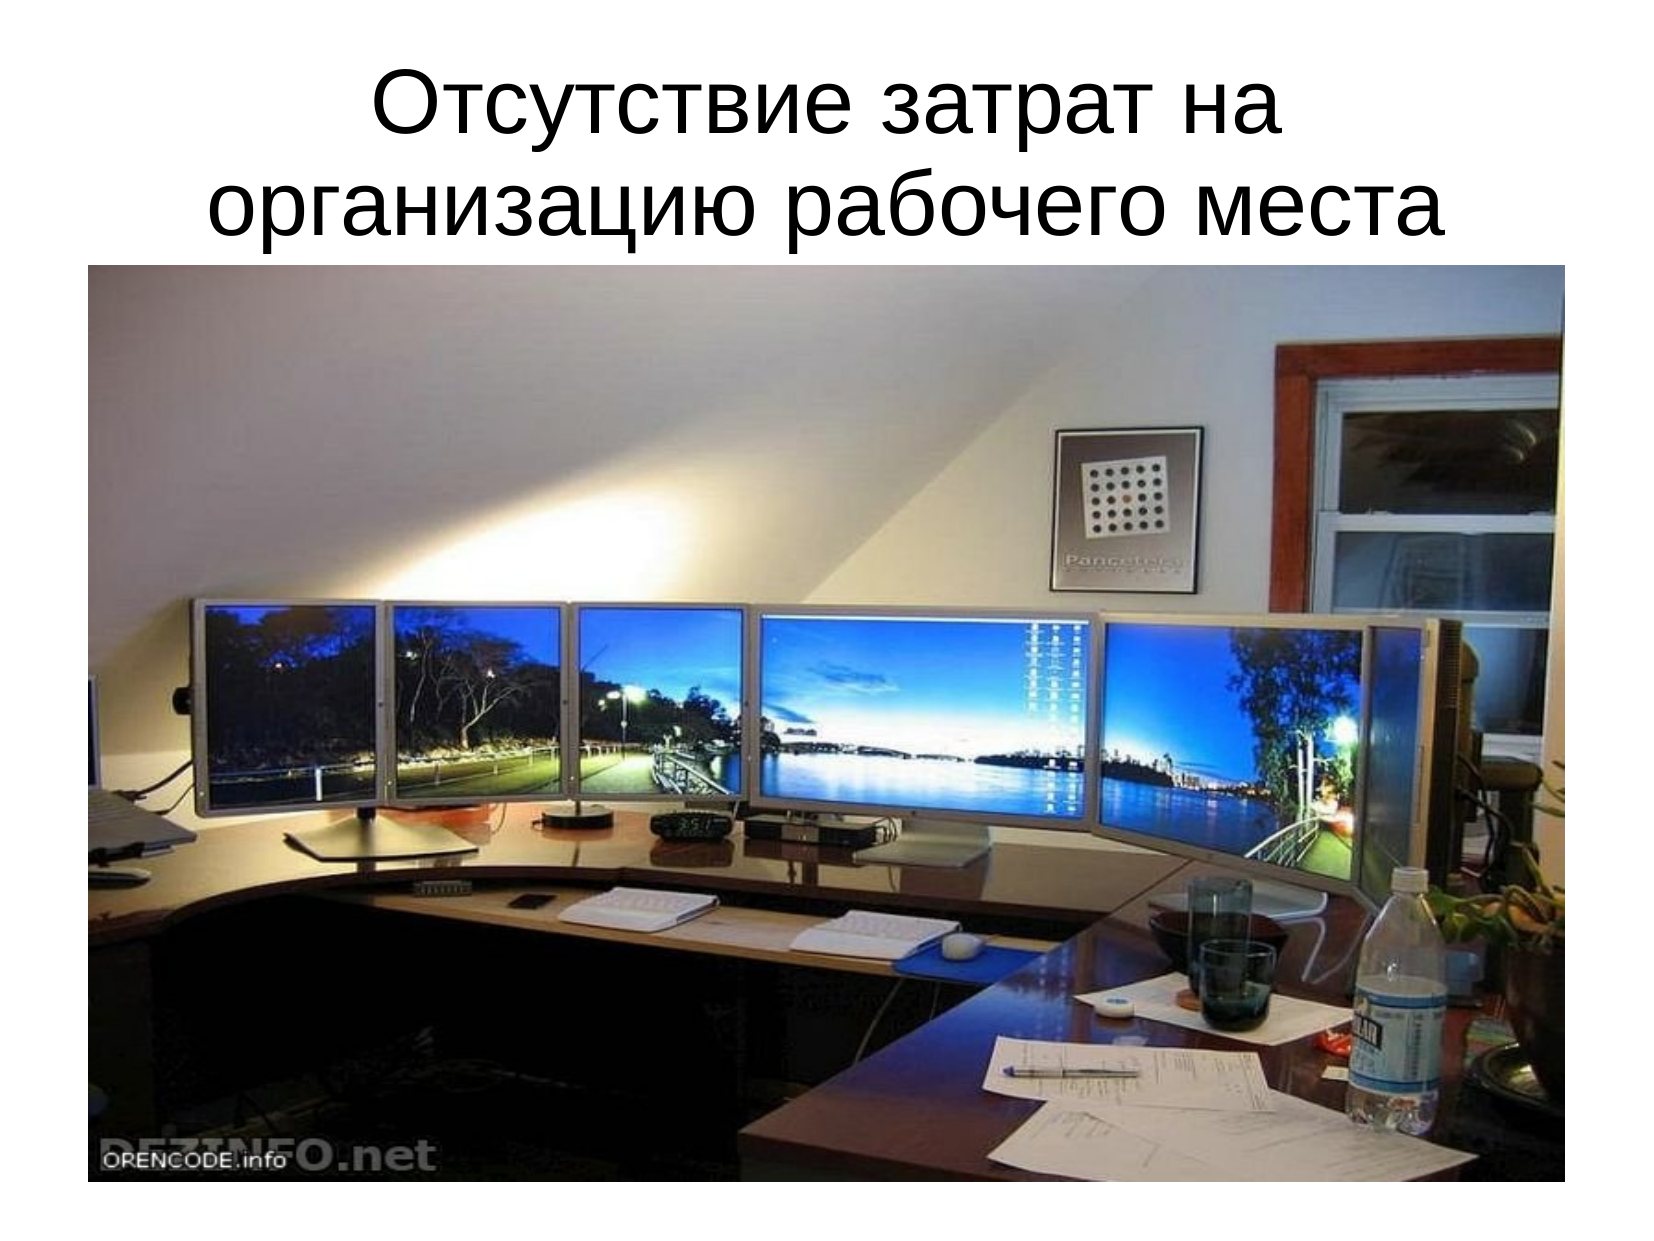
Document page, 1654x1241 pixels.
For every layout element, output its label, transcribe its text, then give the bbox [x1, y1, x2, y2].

title Отсутствие затрат на организацию рабочего места [82, 50, 1571, 256]
picture [88, 265, 1565, 1182]
